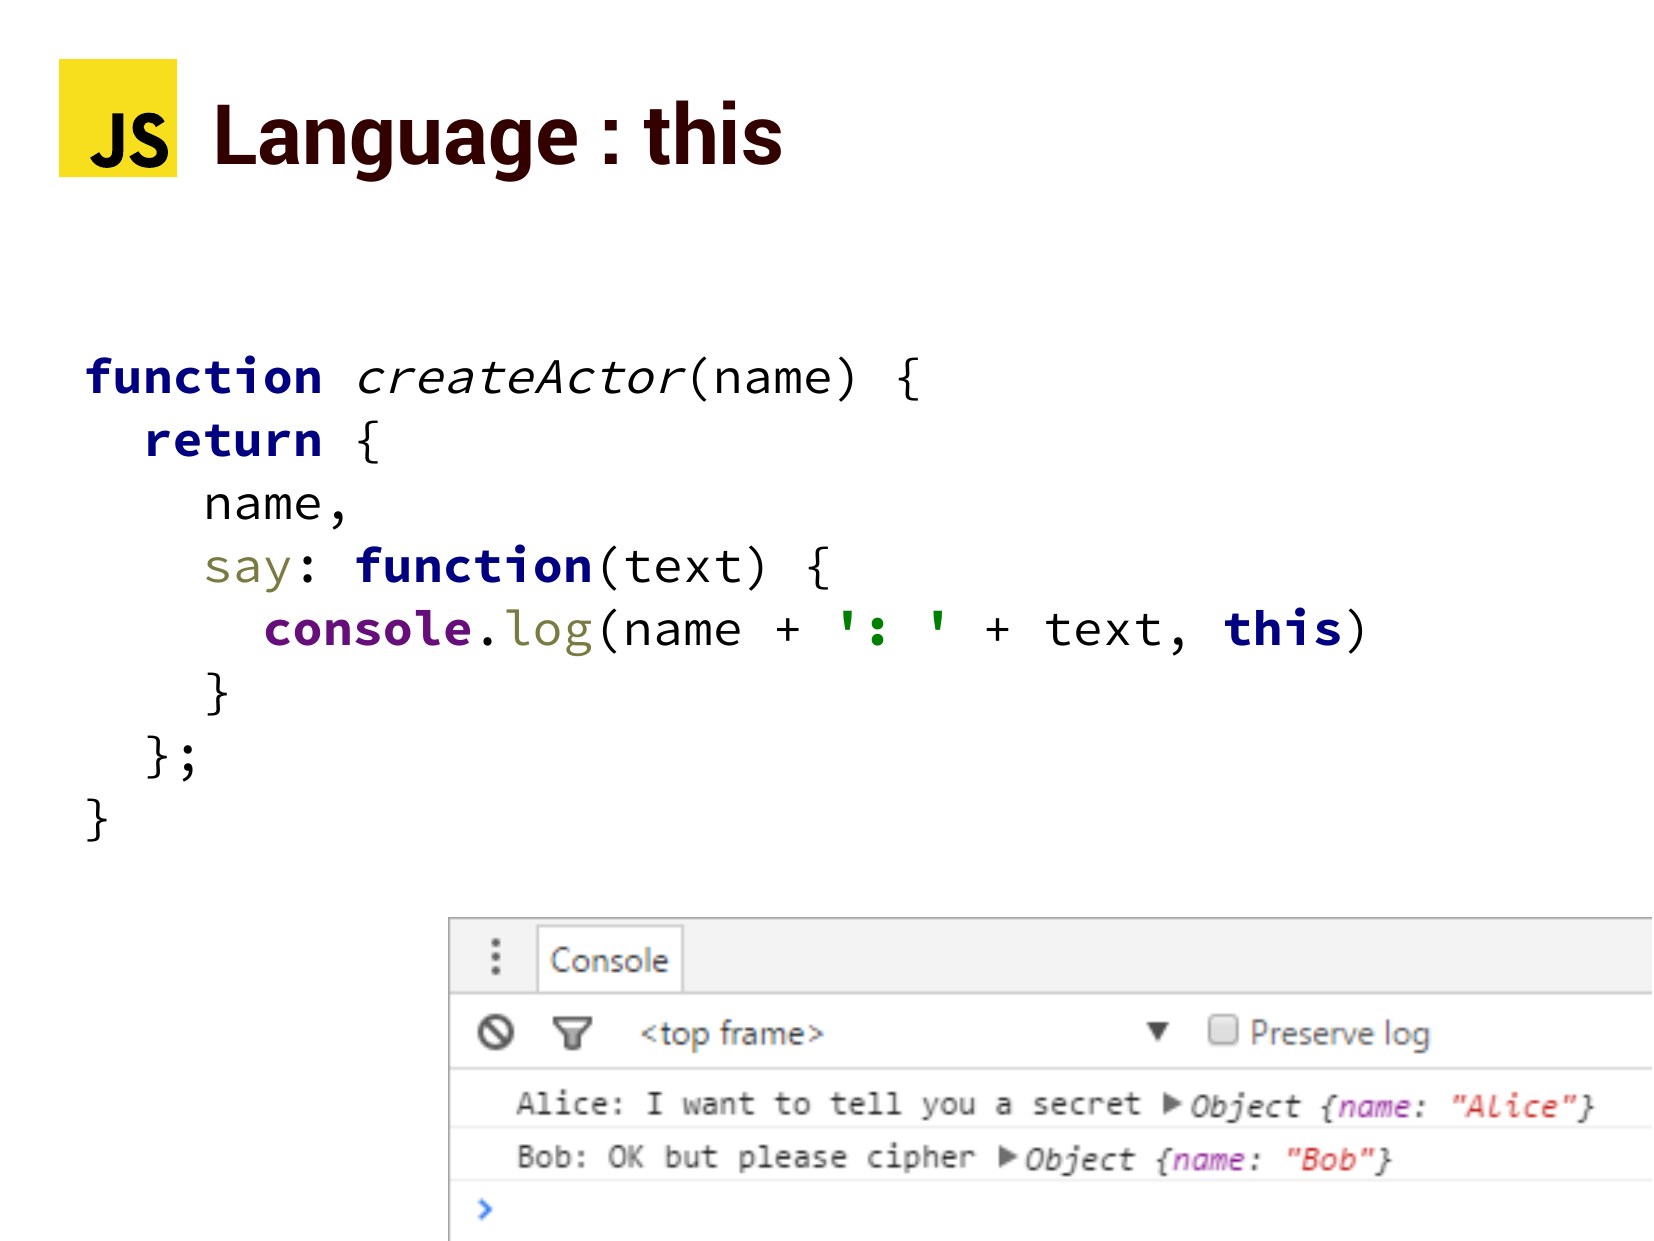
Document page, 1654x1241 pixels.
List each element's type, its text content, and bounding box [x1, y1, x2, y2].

picture [448, 917, 1652, 1241]
list function createActor(name) { return { name, say: function(text) { console.log(name + ': ' + text, this) } }; } [82, 236, 1571, 1093]
title Language : this [194, 72, 1559, 201]
